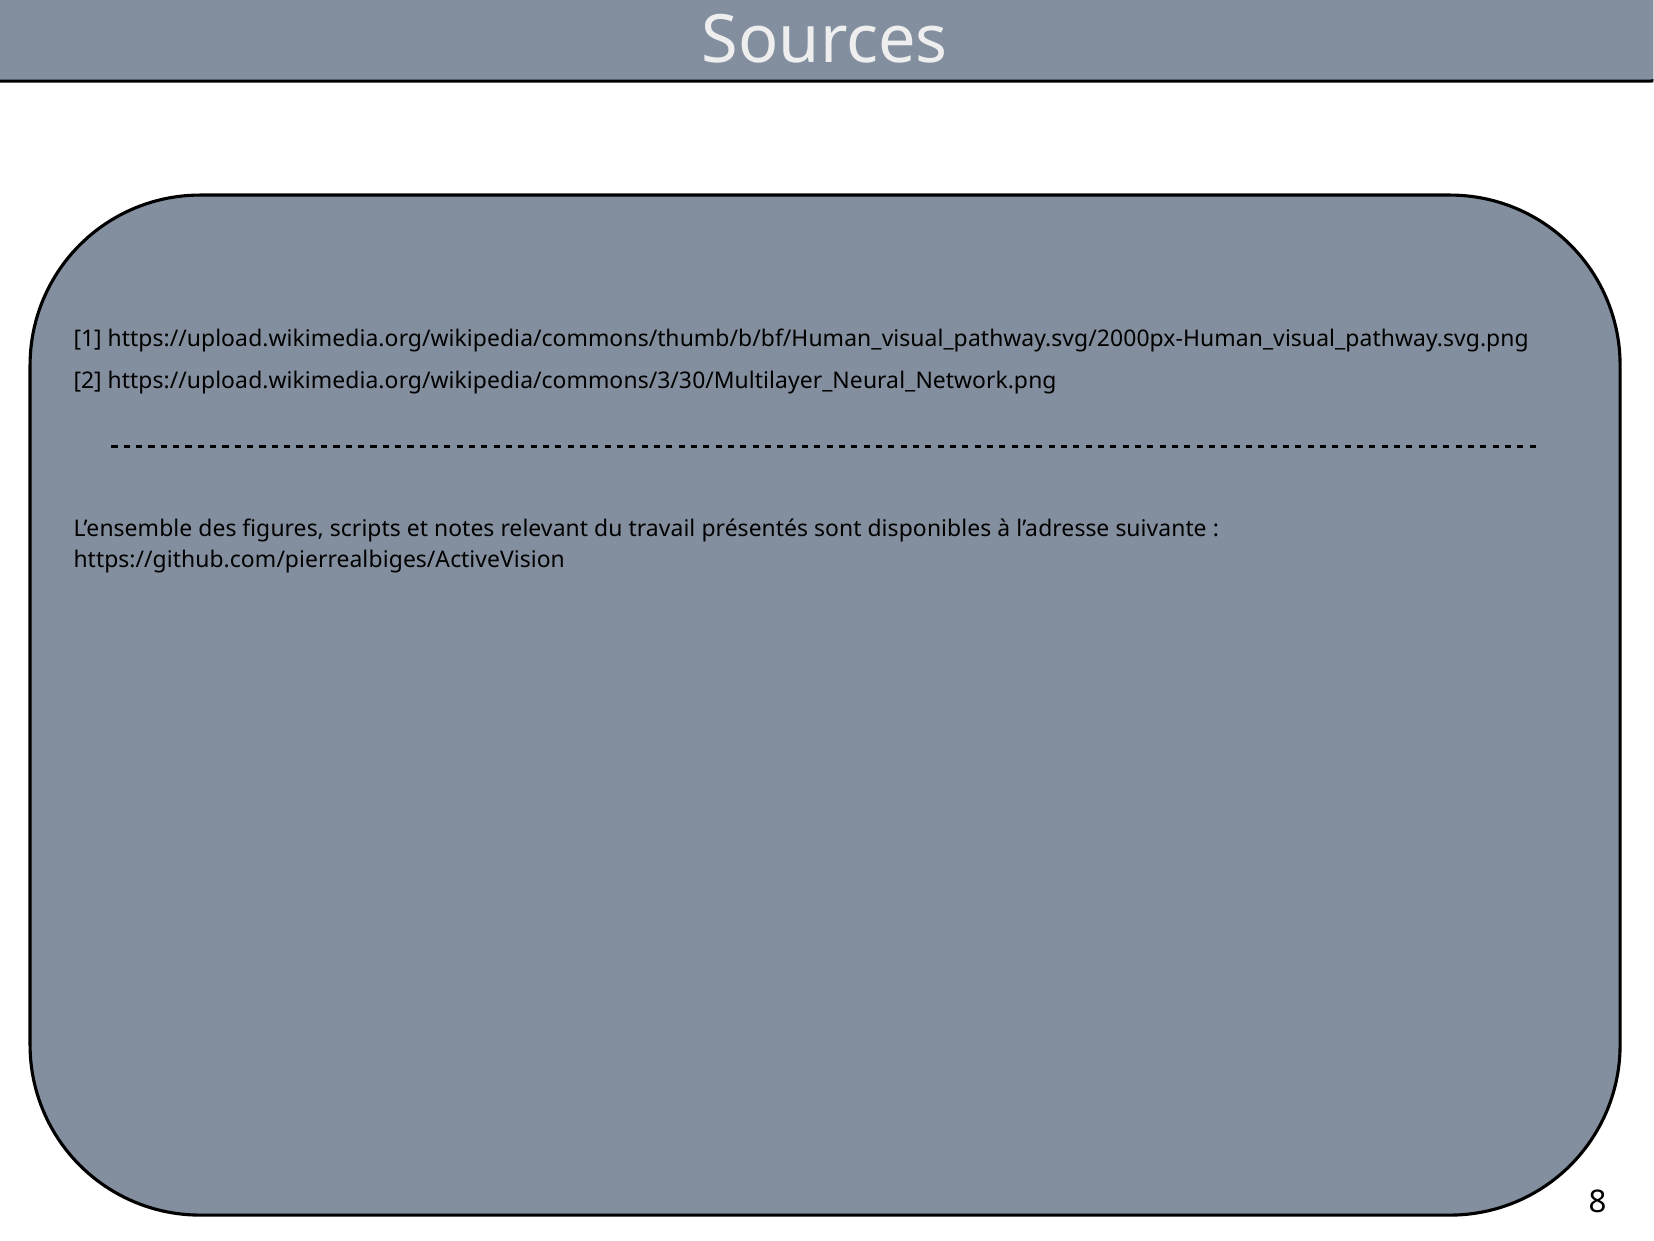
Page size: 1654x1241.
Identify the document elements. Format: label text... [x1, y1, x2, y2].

text_box [288, 556, 295, 566]
text_box [372, 556, 379, 566]
text_box [478, 556, 484, 564]
text_box 8 [1573, 1171, 1625, 1227]
text_box [213, 556, 220, 566]
text_box [504, 556, 510, 563]
text_box [108, 556, 115, 566]
text_box [30, 195, 1621, 1216]
text_box [155, 556, 162, 566]
text_box [1] https://upload.wikimedia.org/wikipedia/commons/thumb/b/bf/Human_visual_pathway.svg/2000px-Human_visual_pathway.svg.png [58, 315, 1591, 358]
text_box [2] https://upload.wikimedia.org/wikipedia/commons/3/30/Multilayer_Neural_Network.png [58, 356, 1471, 400]
text_box L’ensemble des figures, scripts et notes relevant du travail présentés sont disponibles à l’adresse suivante : https://github.com/pierrealbiges/ActiveVision [58, 504, 1636, 556]
text_box [199, 556, 205, 566]
text_box [539, 556, 547, 566]
text_box [243, 556, 251, 566]
text_box Sources [0, 0, 1654, 82]
text_box [391, 556, 398, 566]
